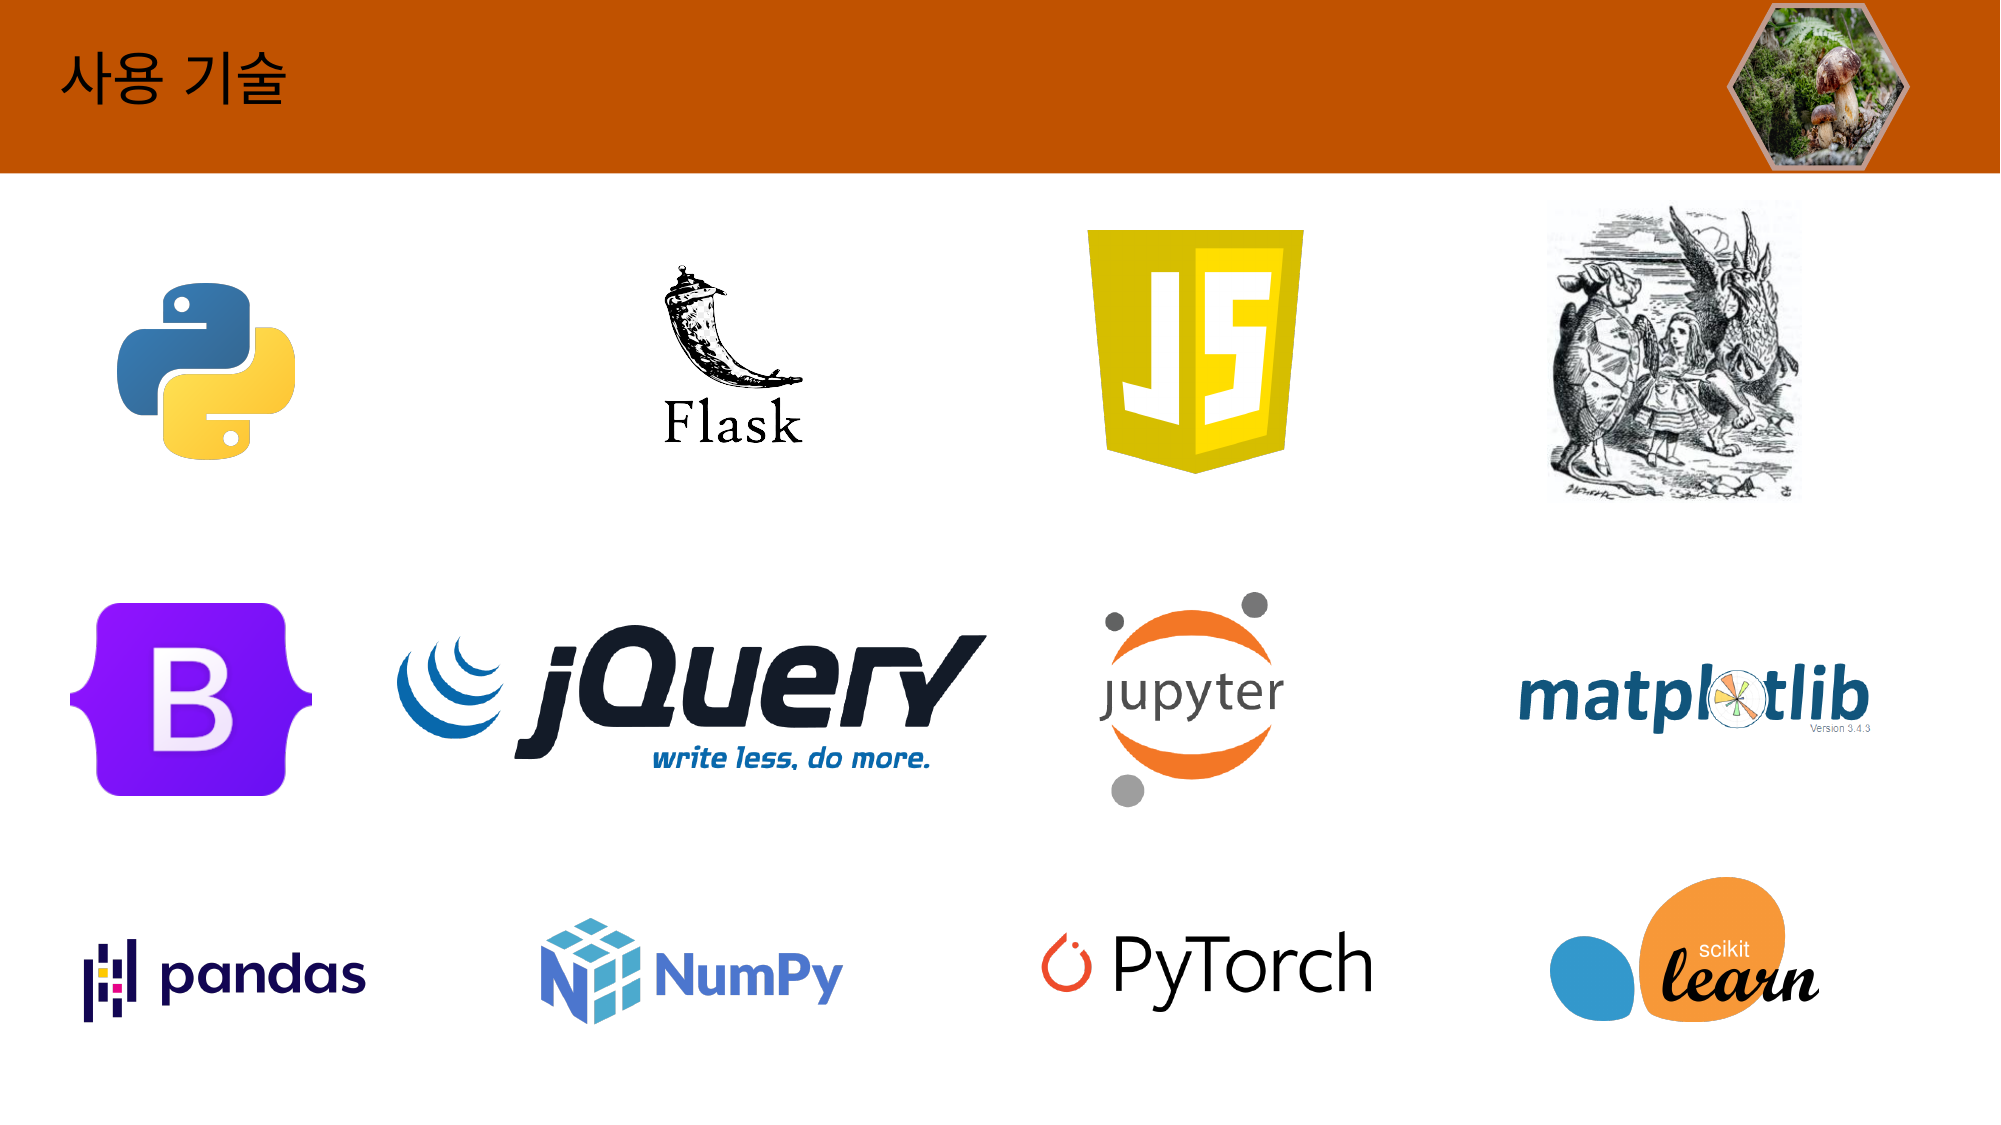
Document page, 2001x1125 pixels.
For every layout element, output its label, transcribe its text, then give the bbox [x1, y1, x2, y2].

picture [70, 918, 379, 1044]
picture [1041, 930, 1371, 1012]
picture [1547, 200, 1802, 503]
picture [397, 625, 987, 770]
text_box [0, 0, 2000, 174]
text_box 사용 기술 [44, 35, 1063, 121]
picture [1550, 877, 1819, 1022]
picture [609, 253, 857, 455]
picture [1086, 230, 1304, 474]
picture [1509, 650, 1886, 745]
picture [520, 893, 864, 1049]
picture [70, 603, 312, 796]
picture [117, 283, 295, 460]
picture [1091, 576, 1289, 826]
